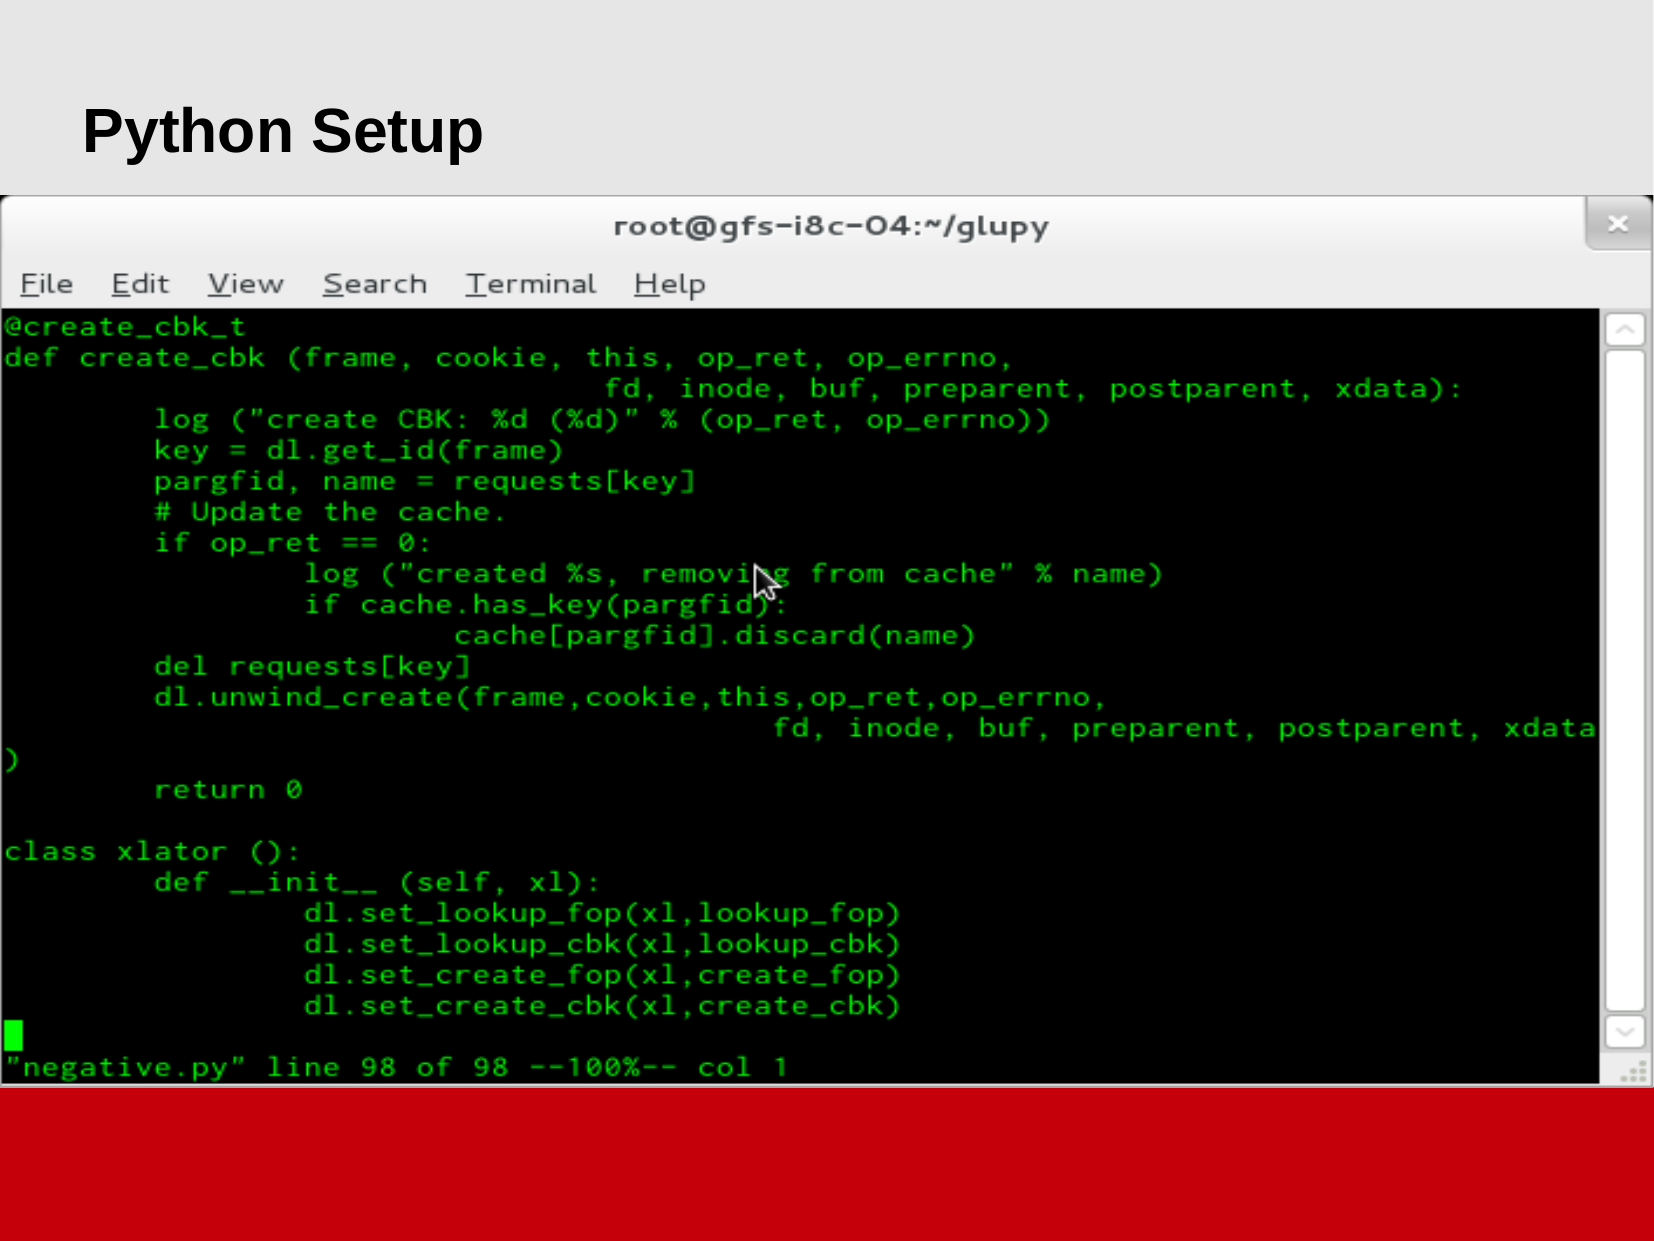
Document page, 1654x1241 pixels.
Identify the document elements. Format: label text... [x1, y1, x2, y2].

title Python Setup [82, 37, 1571, 195]
picture [0, 195, 1654, 1088]
